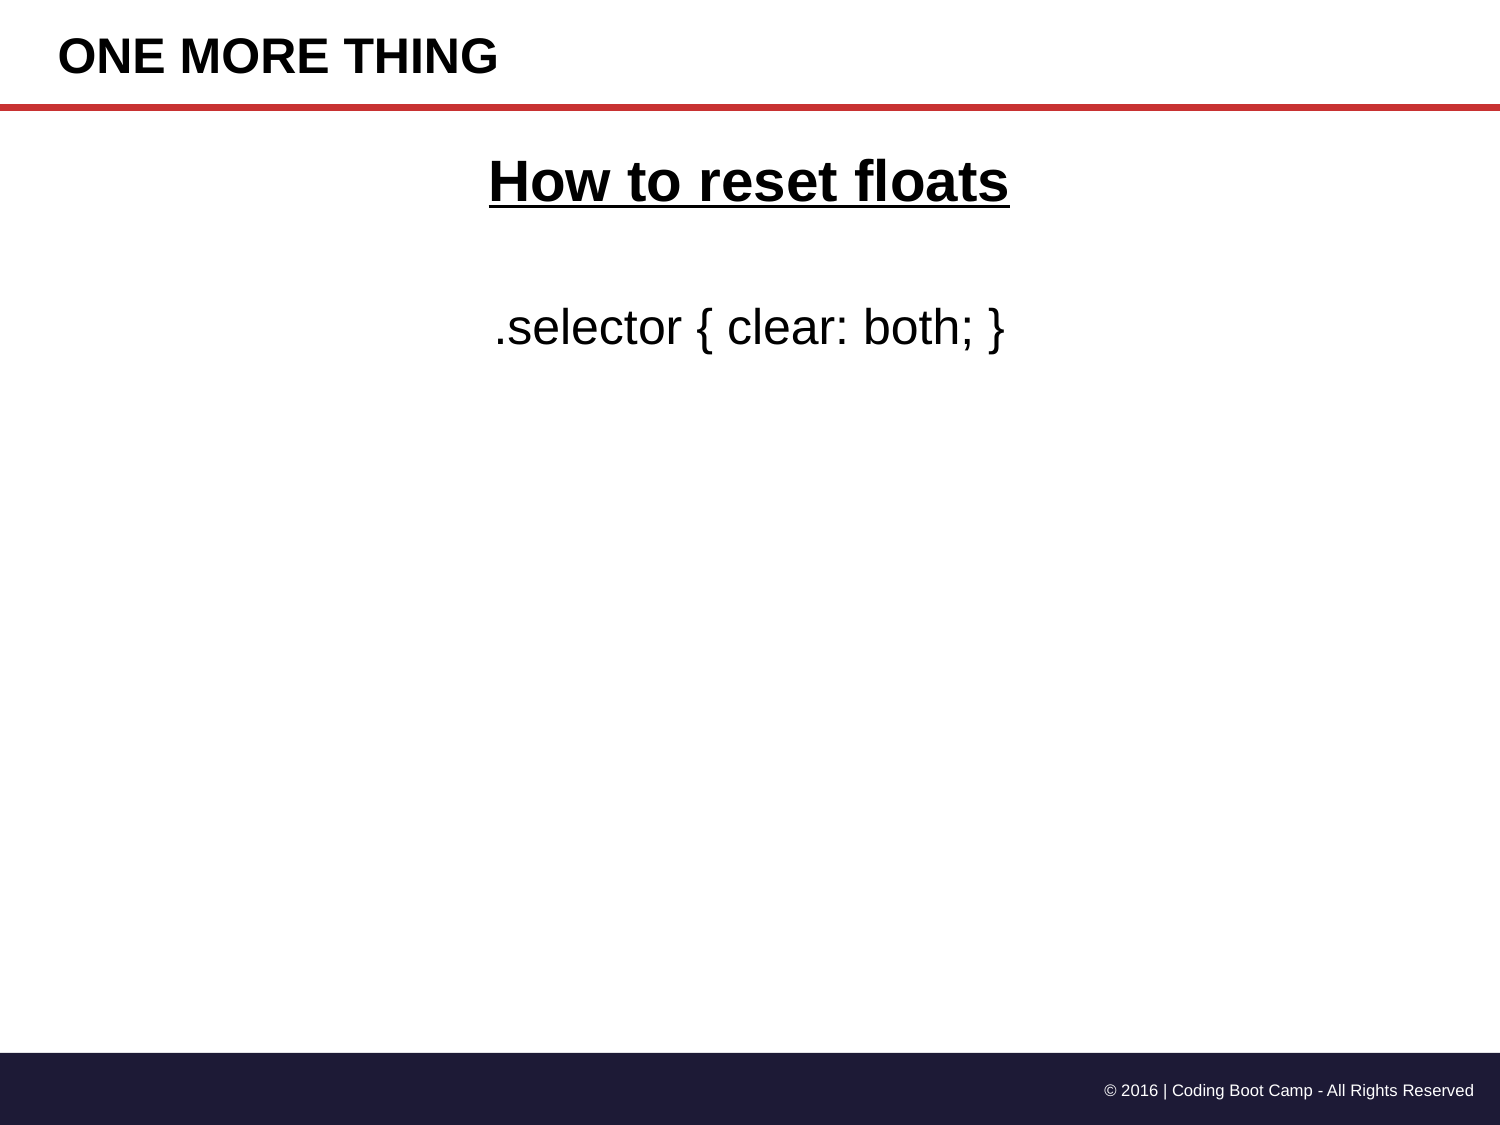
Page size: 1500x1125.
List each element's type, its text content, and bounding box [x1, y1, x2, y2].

text_box How to reset floats .selector { clear: both; } [0, 128, 1500, 581]
text_box ONE MORE THING [50, 16, 913, 91]
